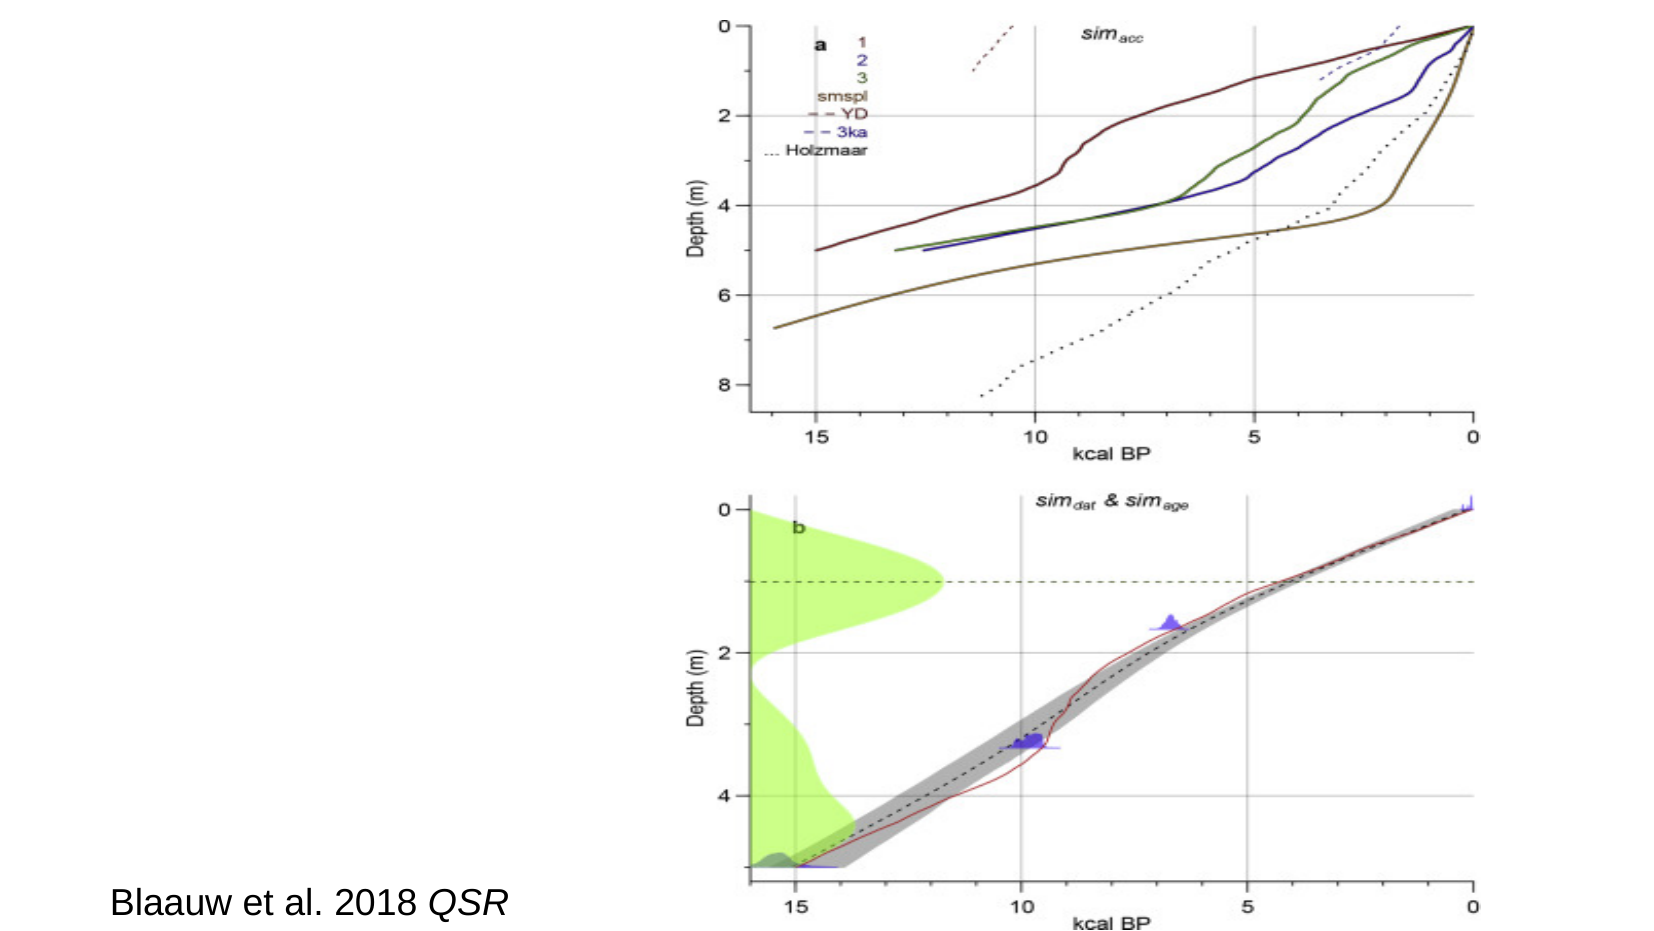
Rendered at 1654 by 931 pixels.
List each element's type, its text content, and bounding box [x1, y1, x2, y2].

text_box Blaauw et al. 2018 QSR [94, 870, 524, 931]
picture [685, 20, 1481, 930]
